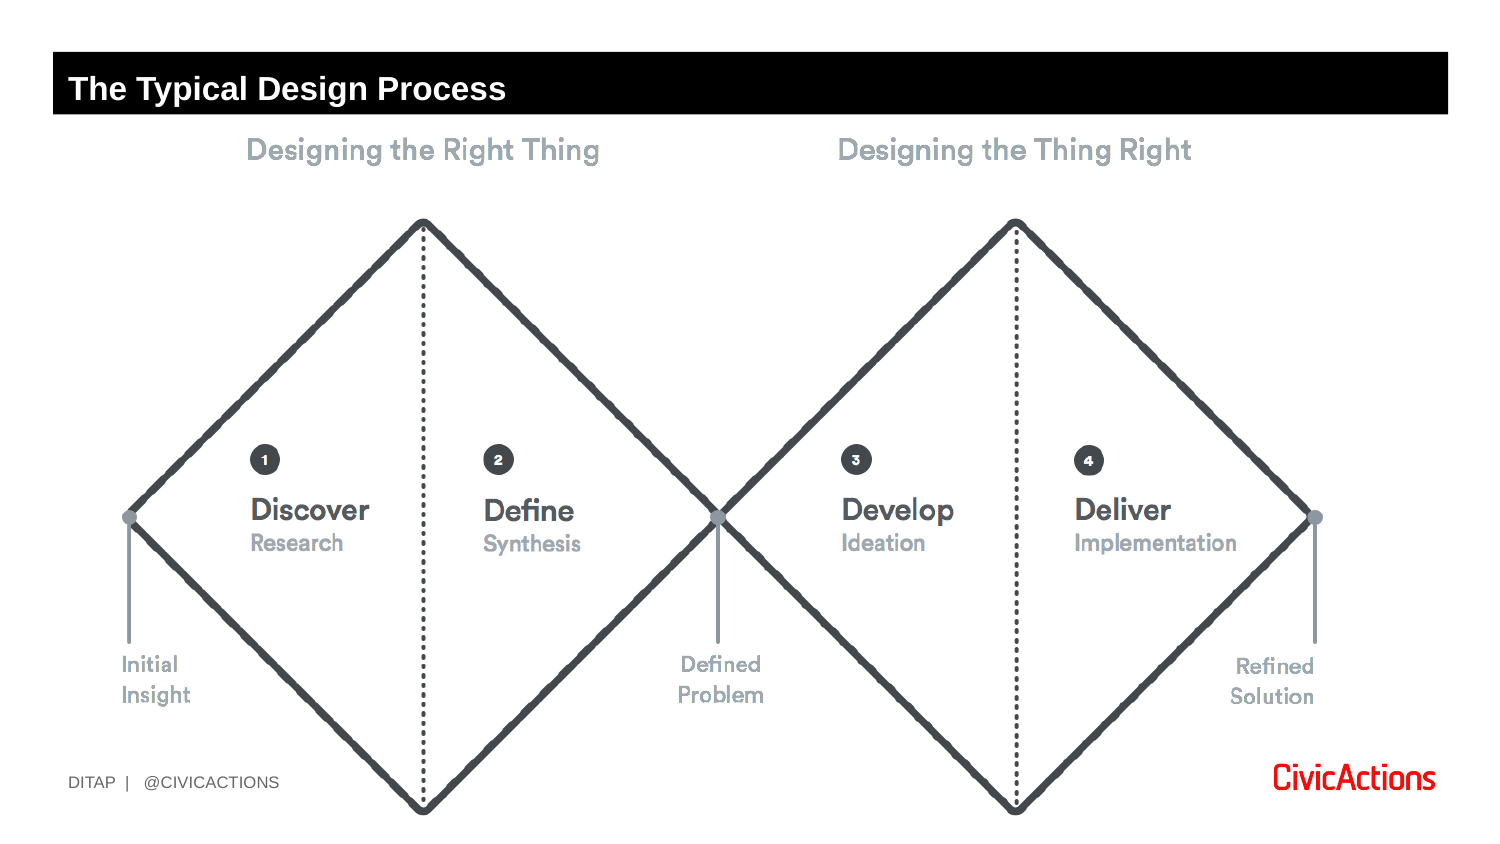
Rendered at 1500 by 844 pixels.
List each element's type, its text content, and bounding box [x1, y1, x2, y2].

picture [53, 136, 1438, 816]
title The Typical Design Process [53, 51, 1449, 115]
